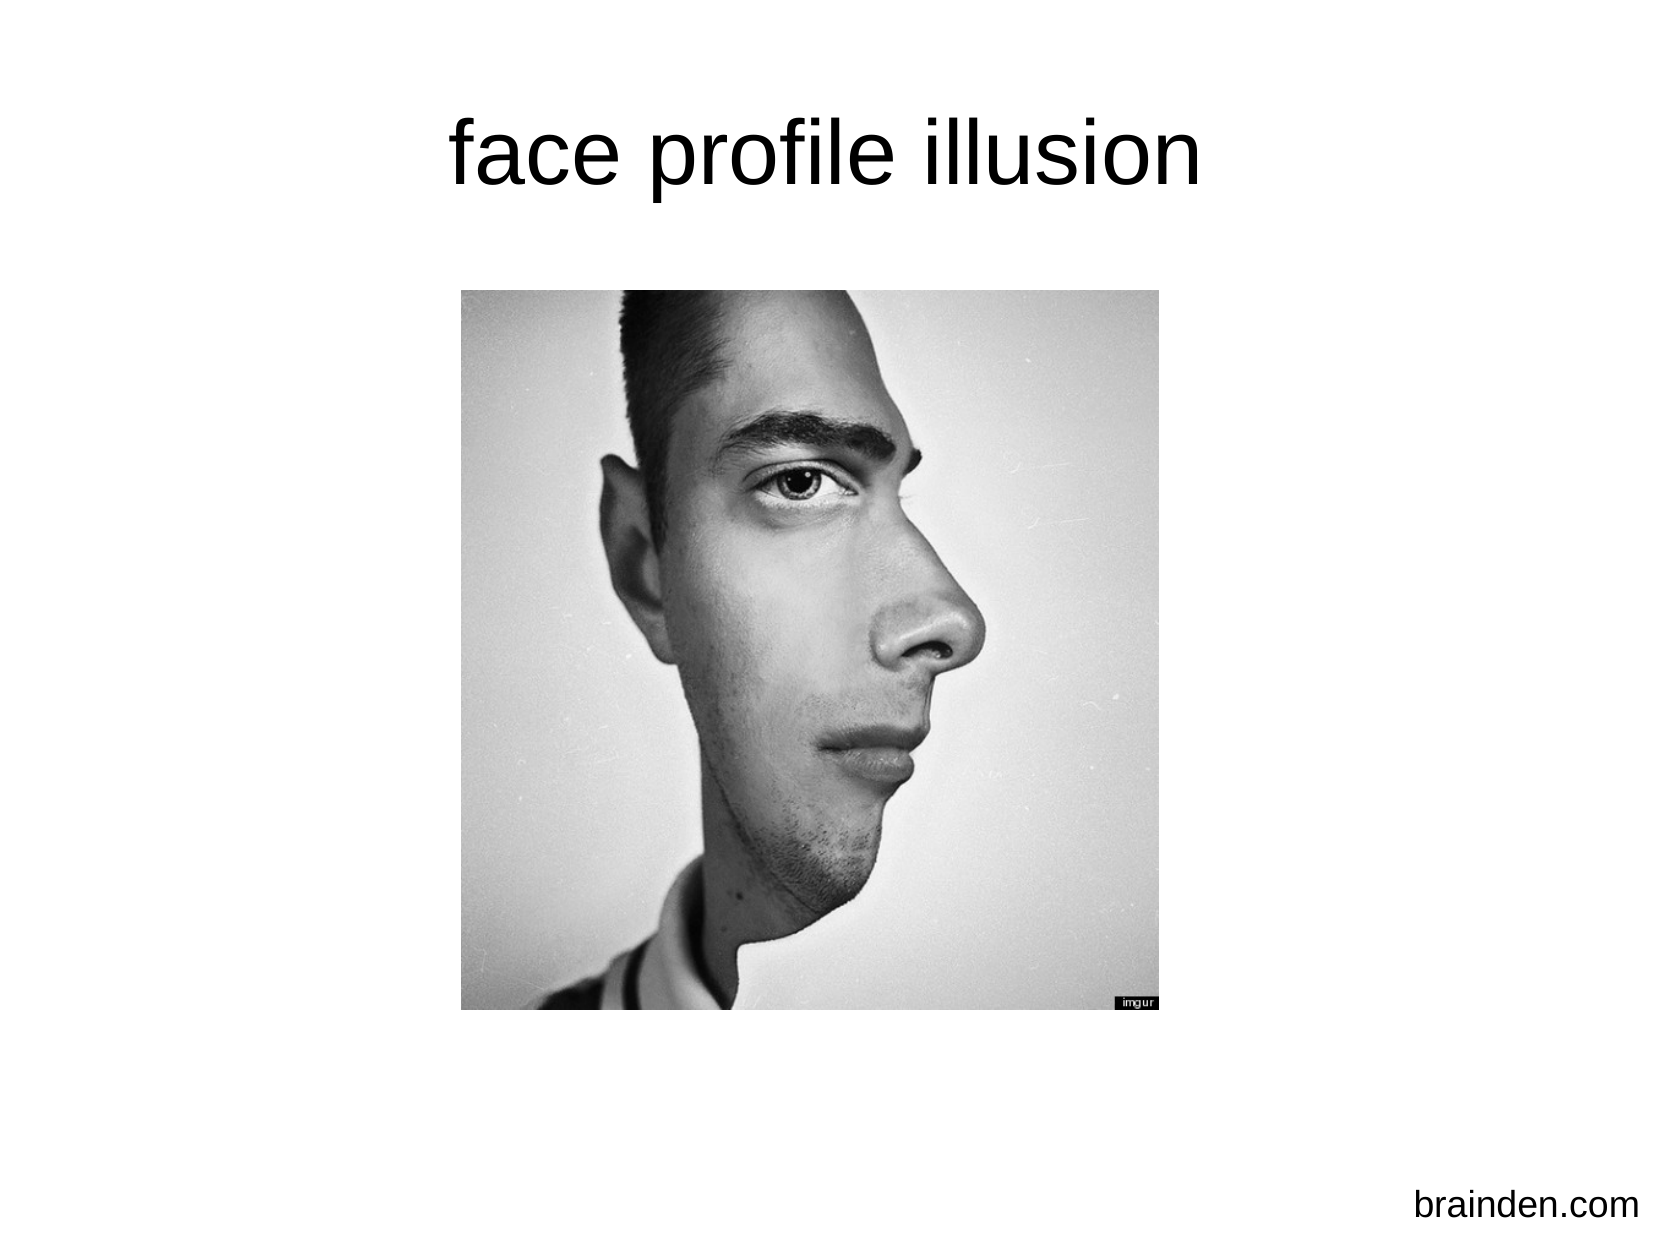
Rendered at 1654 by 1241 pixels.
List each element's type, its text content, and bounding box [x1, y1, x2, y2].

text_box brainden.com [1398, 1175, 1654, 1233]
picture [461, 290, 1159, 1010]
title face profile illusion [82, 49, 1571, 257]
